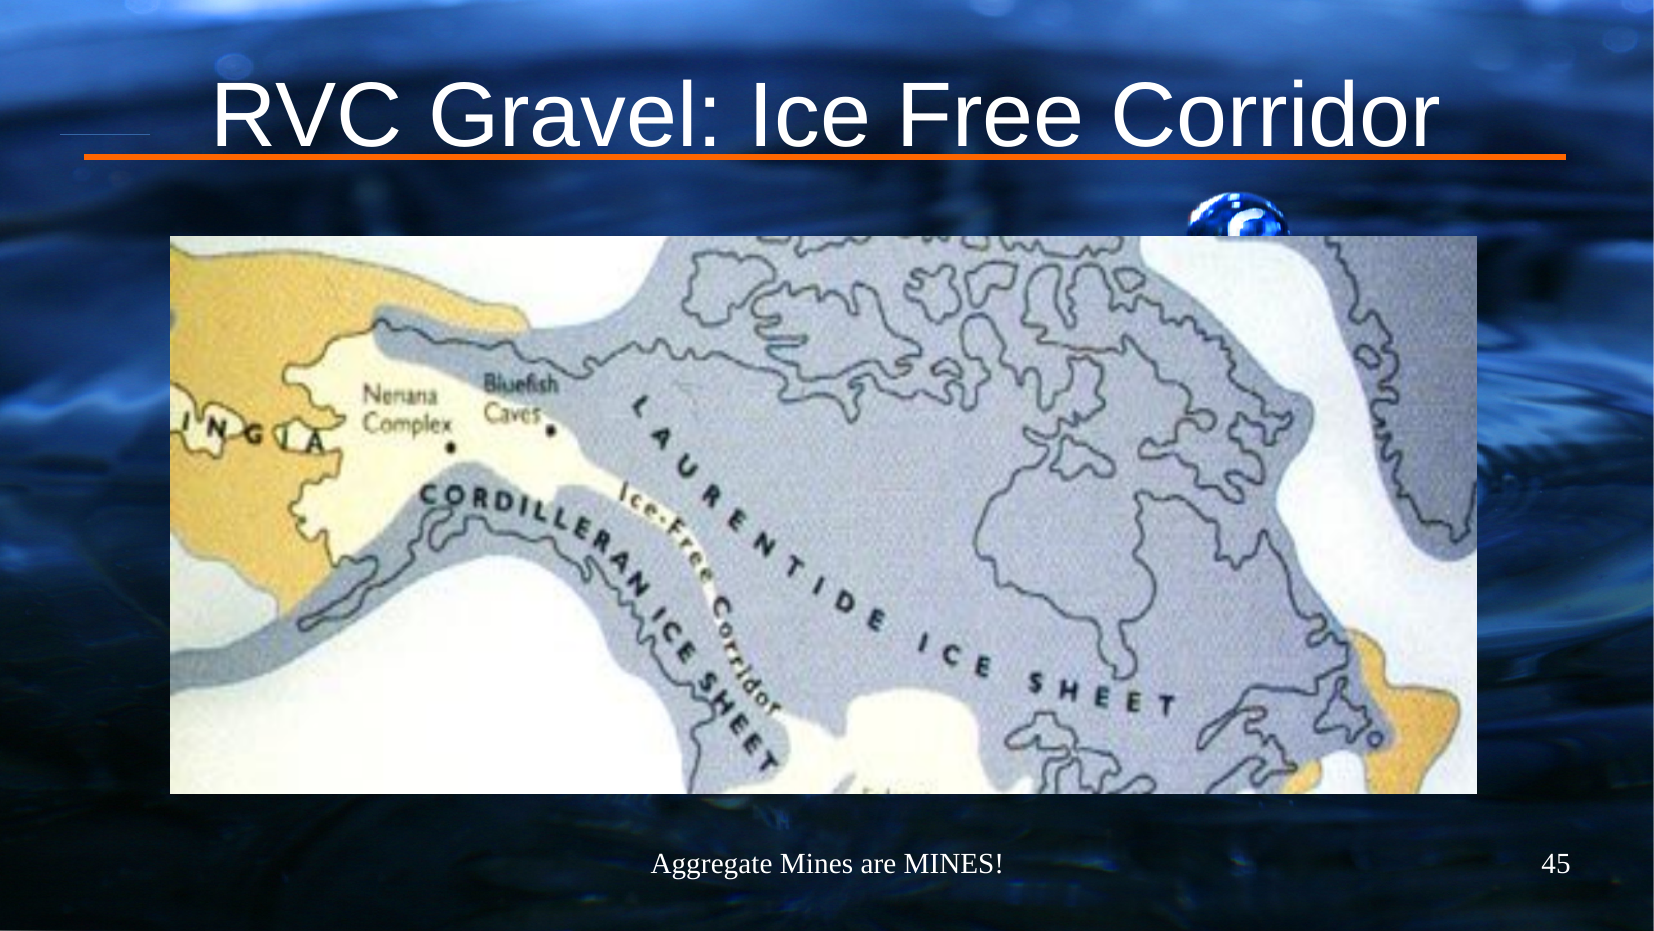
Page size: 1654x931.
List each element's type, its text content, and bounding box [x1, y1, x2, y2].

picture [0, 0, 1654, 931]
title RVC Gravel: Ice Free Corridor [82, 37, 1571, 193]
